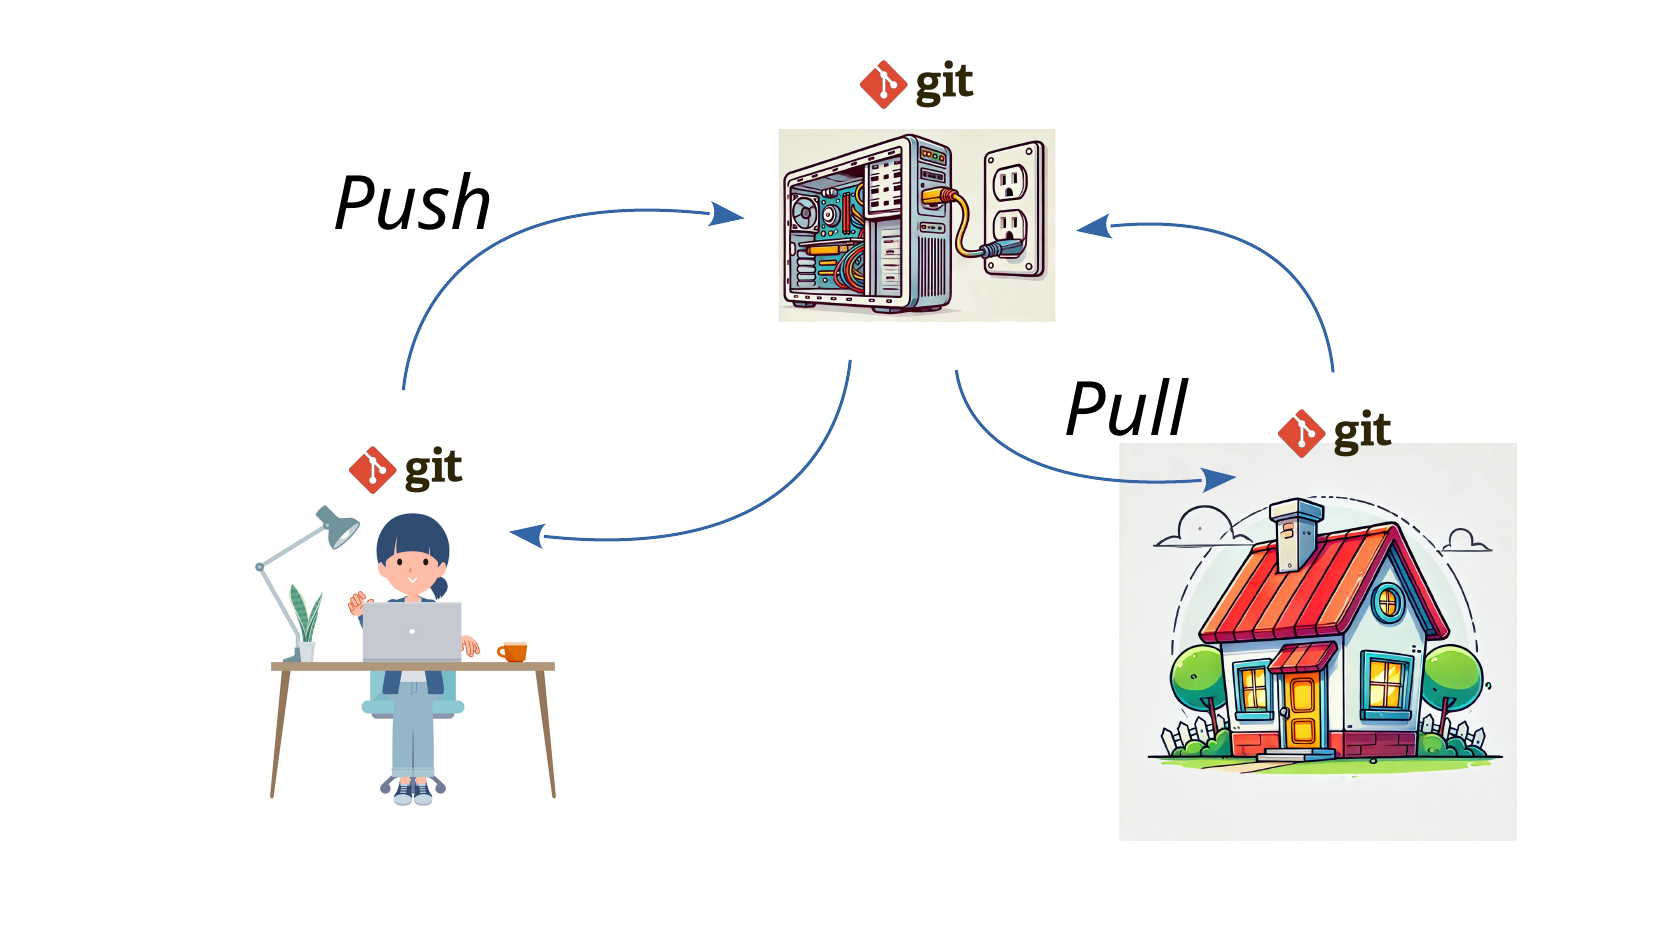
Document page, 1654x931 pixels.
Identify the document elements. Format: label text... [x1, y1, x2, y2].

picture [860, 60, 974, 109]
picture [1119, 409, 1517, 841]
text_box Pull [1001, 347, 1250, 444]
picture [161, 446, 628, 868]
text_box Push [288, 141, 538, 238]
picture [778, 129, 1056, 322]
